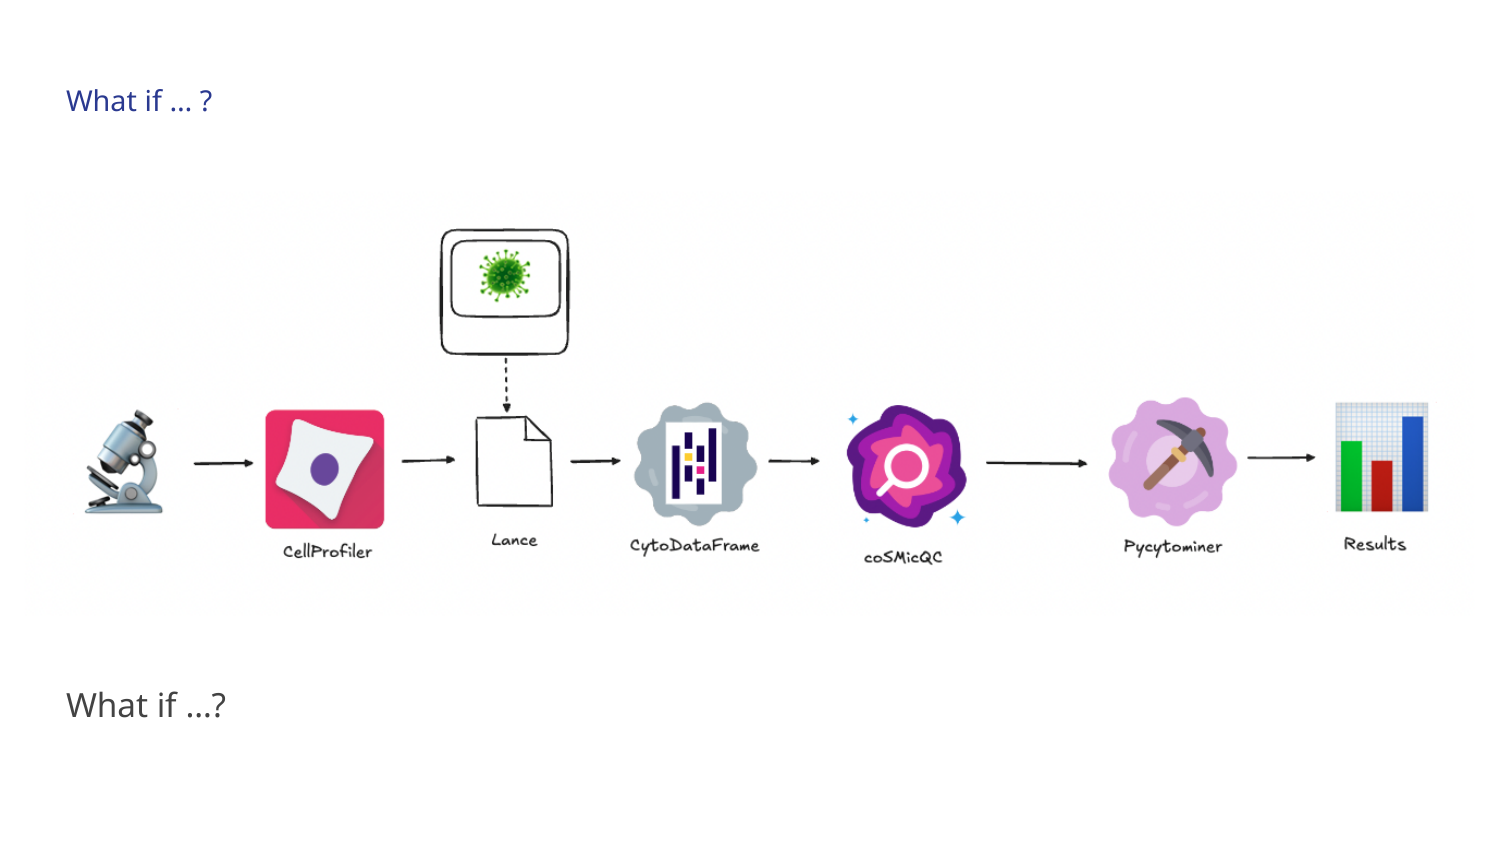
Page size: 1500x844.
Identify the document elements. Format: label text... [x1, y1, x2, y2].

title What if … ? [51, 67, 1449, 167]
text_box What if …? [51, 669, 1494, 831]
picture [24, 191, 1475, 616]
